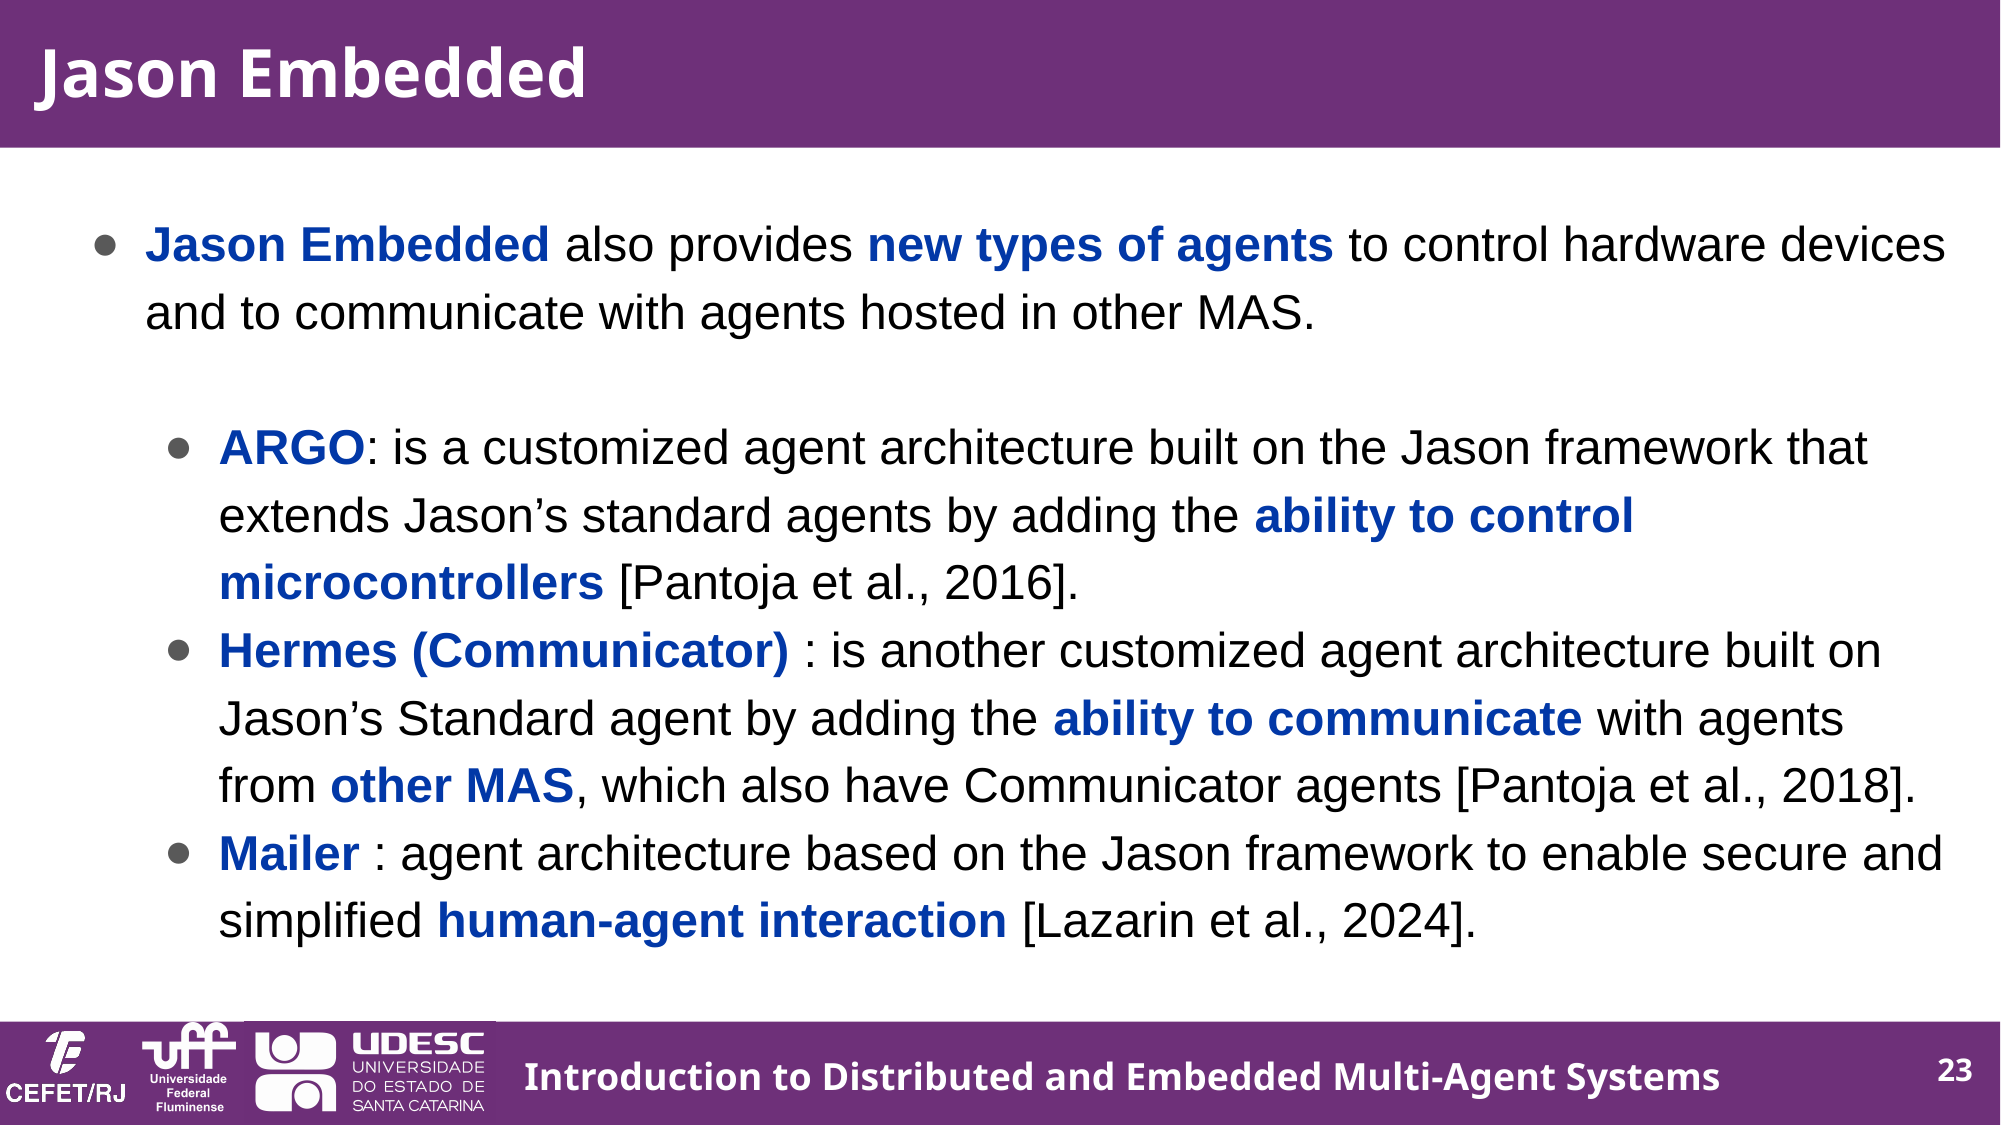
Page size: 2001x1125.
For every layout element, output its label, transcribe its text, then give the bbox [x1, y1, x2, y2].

picture [244, 1021, 496, 1123]
text_box Jason Embedded [25, 23, 1999, 119]
picture [6, 1009, 125, 1125]
picture [141, 1021, 237, 1117]
text_box Jason Embedded also provides new types of agents to control hardware devices and to communicate with agents hosted in other MAS. ARGO: is a customized agent architecture built on the Jason framework that extends Jason’s standard agents by adding the ability to control microcontrollers [Pantoja et al., 2016]. Hermes (Communicator) : is another customized agent architecture built on Jason’s Standard agent by adding the ability to communicate with agents from other MAS, which also have Communicator agents [Pantoja et al., 2018]. Mailer : agent architecture based on the Jason framework to enable secure and simplified human-agent interaction [Lazarin et al., 2024]. [57, 188, 1967, 1016]
